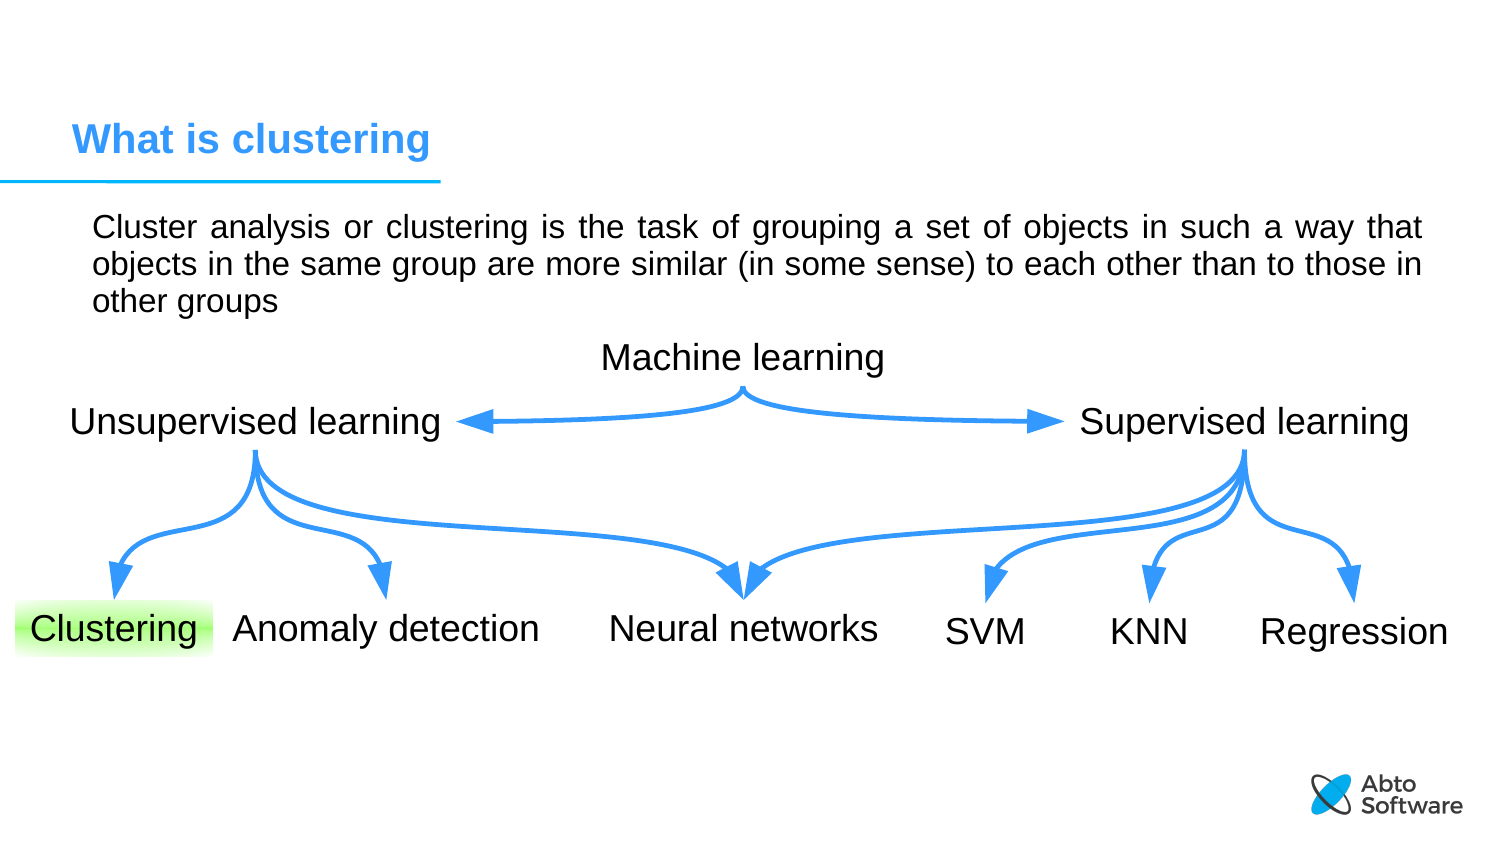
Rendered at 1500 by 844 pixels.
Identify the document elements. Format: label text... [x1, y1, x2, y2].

text_box Anomaly detection [217, 600, 556, 657]
text_box Supervised learning [1064, 392, 1425, 450]
text_box Regression [1245, 603, 1464, 661]
text_box Clustering [15, 600, 213, 657]
text_box Machine learning [585, 329, 901, 387]
title What is clustering [71, 68, 1311, 210]
text_box KNN [1095, 603, 1204, 661]
text_box SVM [930, 603, 1041, 661]
picture [1299, 771, 1474, 817]
text_box Cluster analysis or clustering is the task of grouping a set of objects in such a way that objects in the same group are more similar (in some sense) to each other than to those in other groups [92, 208, 1426, 320]
text_box Neural networks [593, 600, 894, 657]
text_box Unsupervised learning [54, 393, 457, 451]
